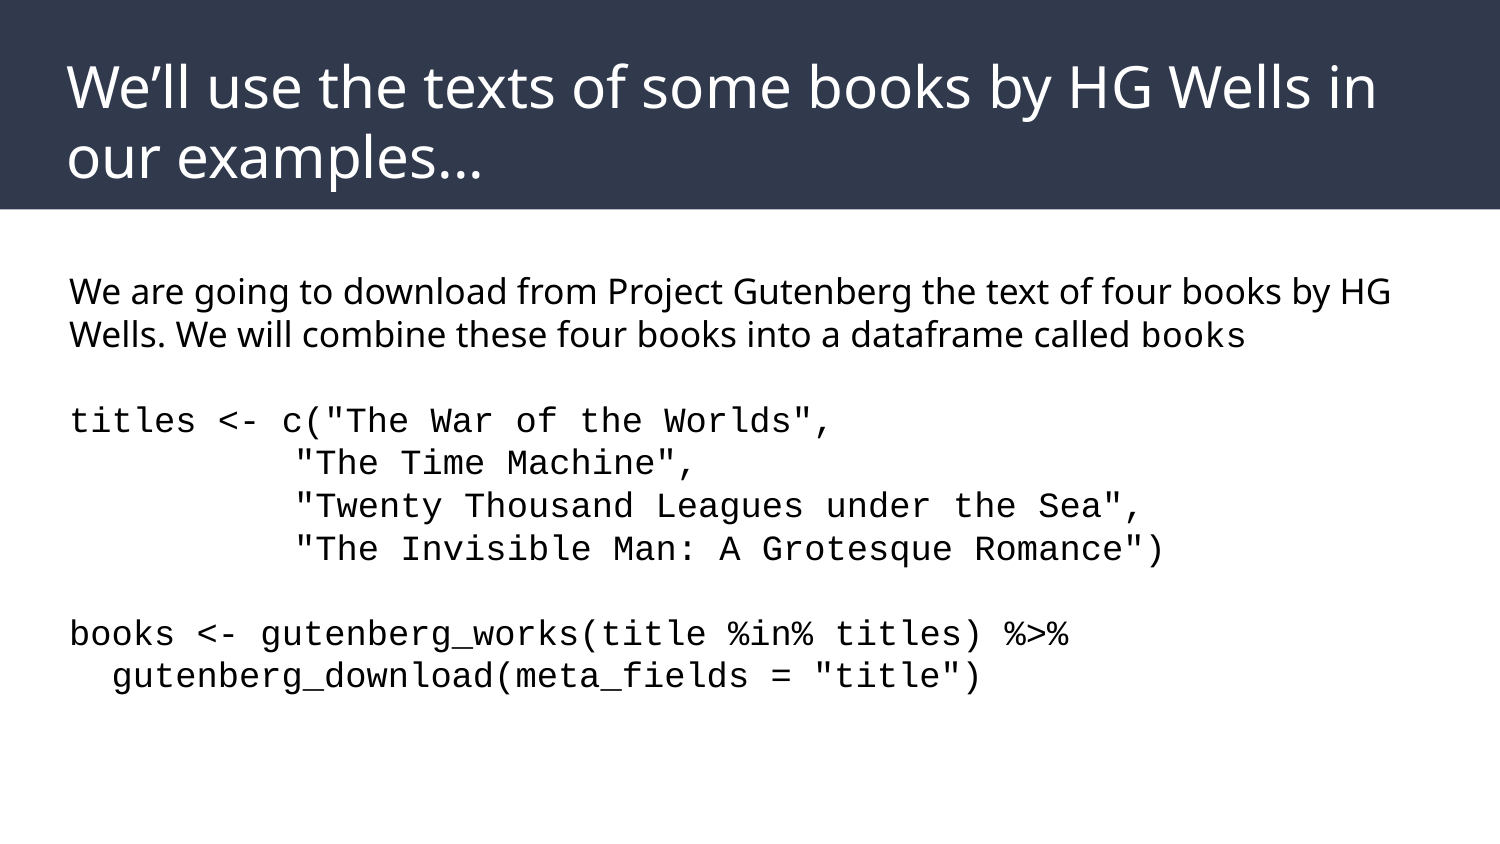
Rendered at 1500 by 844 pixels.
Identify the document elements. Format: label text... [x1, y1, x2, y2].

title We’ll use the texts of some books by HG Wells in our examples... [51, 35, 1449, 138]
text_box We are going to download from Project Gutenberg the text of four books by HG Wells. We will combine these four books into a dataframe called books titles <- c("The War of the Worlds", "The Time Machine", "Twenty Thousand Leagues under the Sea", "The Invisible Man: A Grotesque Romance") books <- gutenberg_works(title %in% titles) %>% gutenberg_download(meta_fields = "title") [54, 254, 1460, 813]
